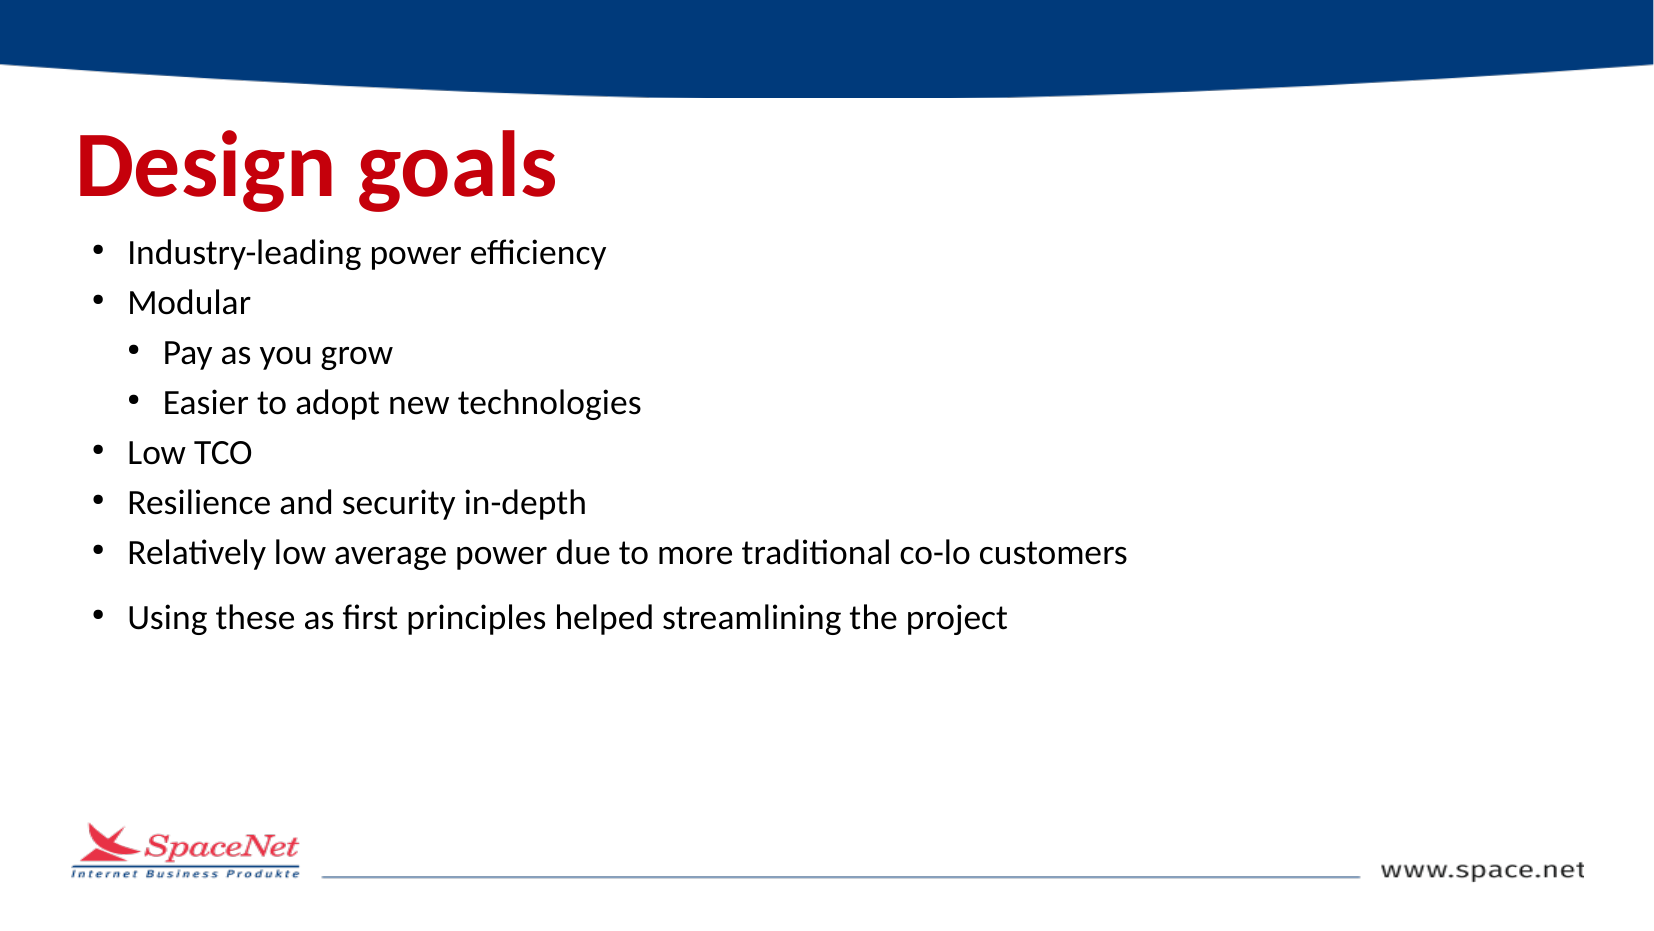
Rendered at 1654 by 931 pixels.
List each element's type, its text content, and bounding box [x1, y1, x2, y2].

text_box Industry-leading power efficiency Modular Pay as you grow Easier to adopt new technologies Low TCO Resilience and security in-depth Relatively low average power due to more traditional co-lo customers Using these as first principles helped streamlining the project [77, 223, 1576, 645]
text_box Design goals [60, 95, 1576, 223]
